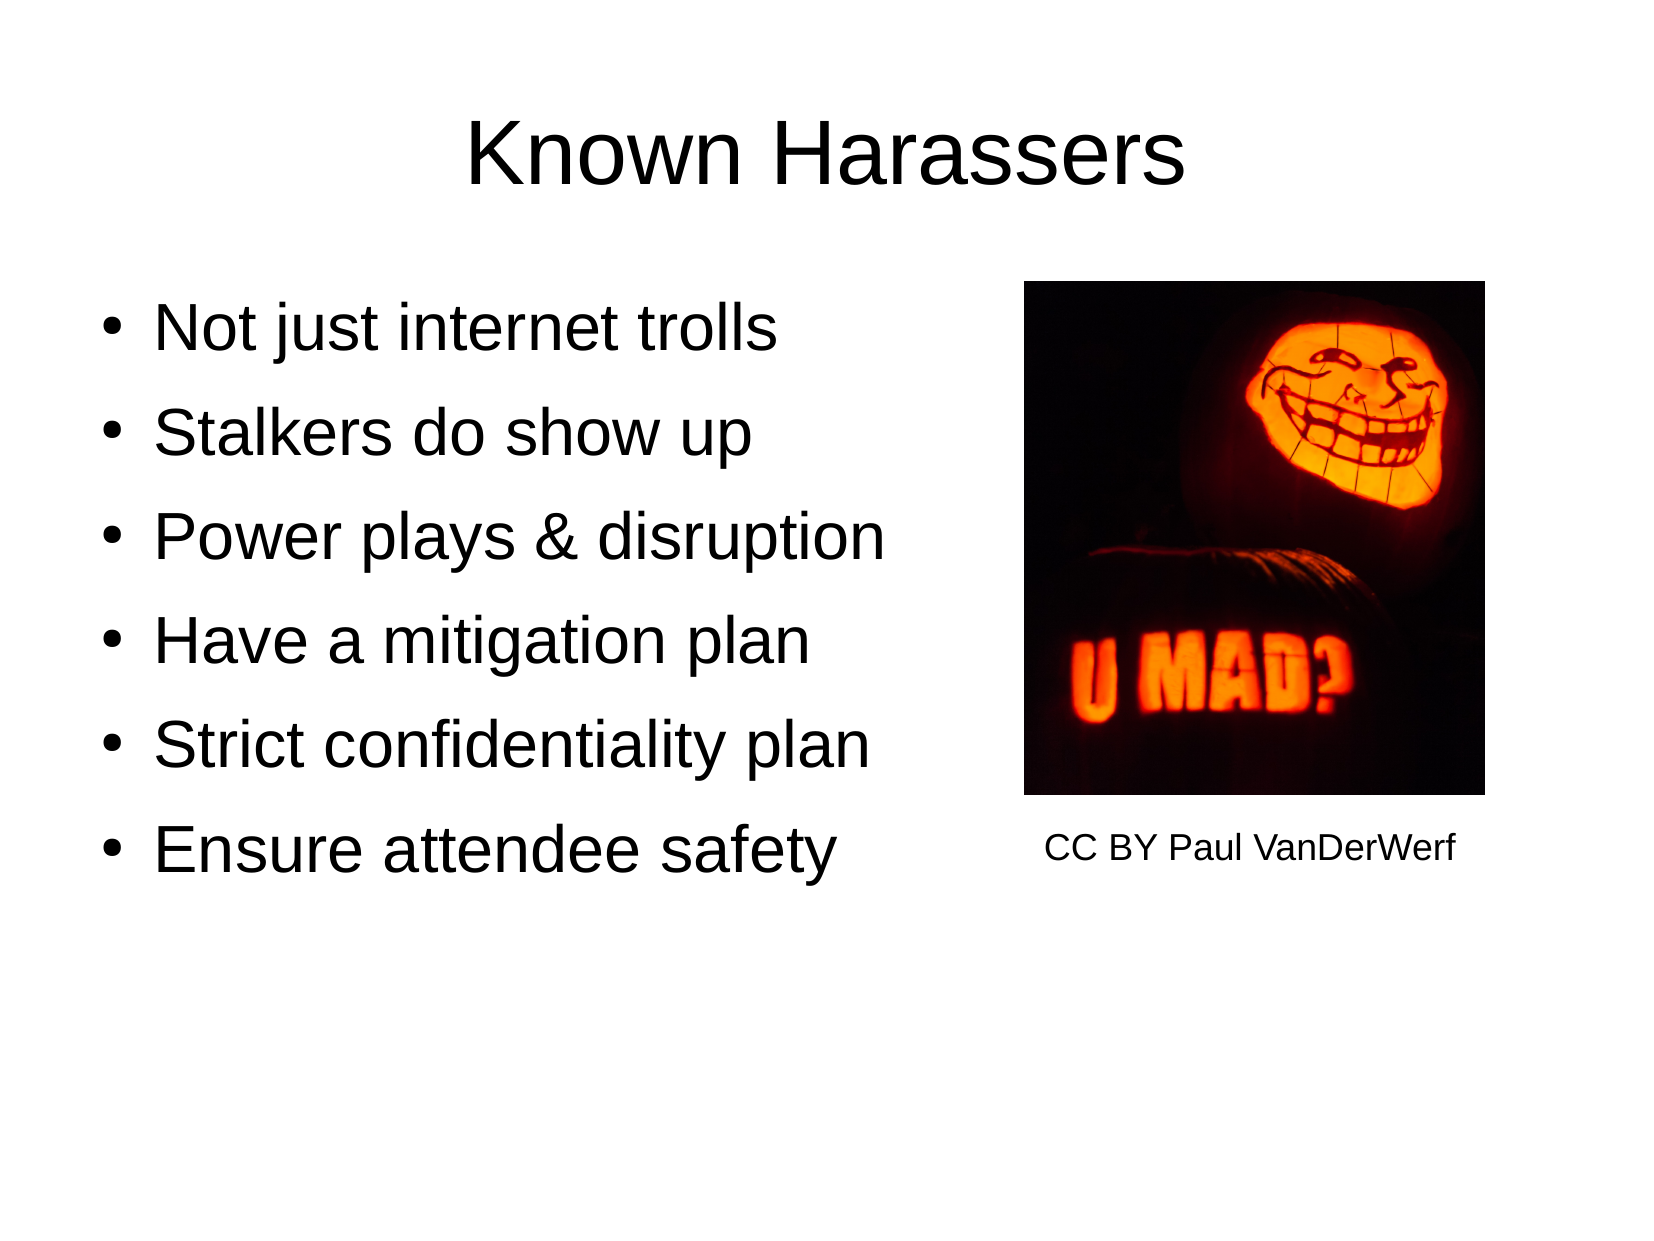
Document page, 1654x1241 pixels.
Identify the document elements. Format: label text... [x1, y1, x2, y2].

text_box CC BY Paul VanDerWerf [1029, 819, 1471, 876]
picture [1024, 281, 1485, 796]
title Known Harassers [82, 49, 1571, 257]
list Not just internet trolls Stalkers do show up Power plays & disruption Have a mitigation plan Strict confidentiality plan Ensure attendee safety [82, 290, 1571, 1010]
